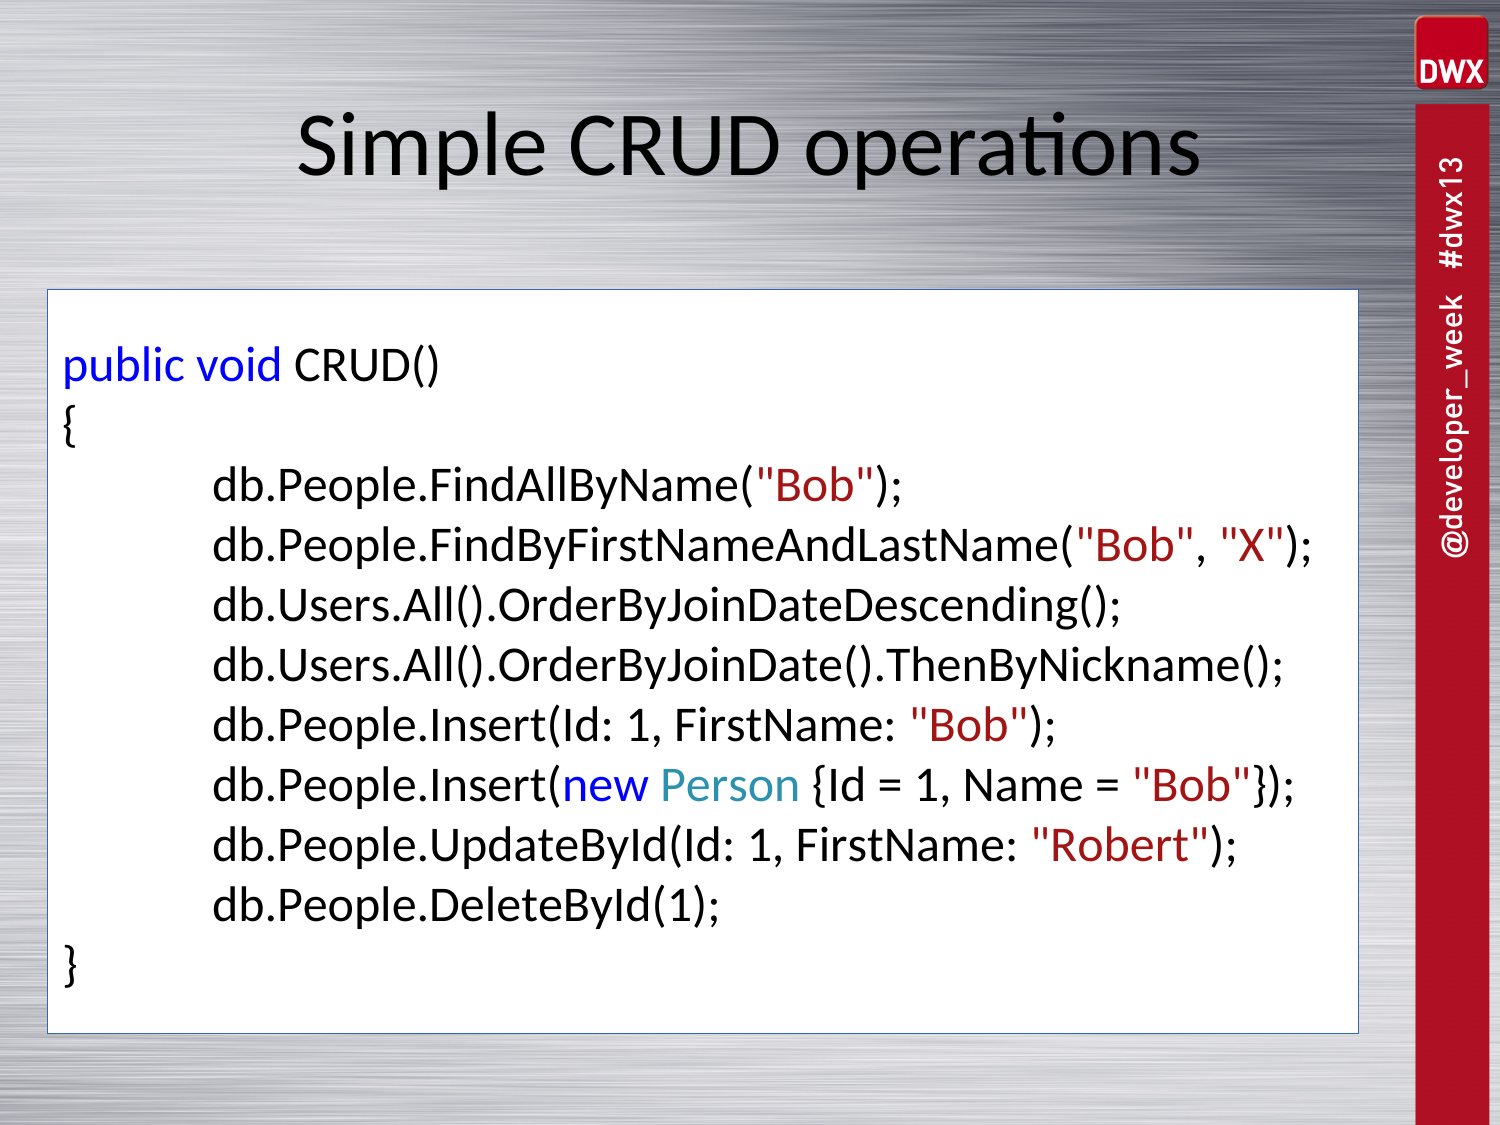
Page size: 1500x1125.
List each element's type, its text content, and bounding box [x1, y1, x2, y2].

picture [0, 0, 1500, 1125]
text_box public void CRUD() { db.People.FindAllByName("Bob"); db.People.FindByFirstNameAndLastName("Bob", "X"); db.Users.All().OrderByJoinDateDescending(); db.Users.All().OrderByJoinDate().ThenByNickname(); db.People.Insert(Id: 1, FirstName: "Bob"); db.People.Insert(new Person {Id = 1, Name = "Bob"}); db.People.UpdateById(Id: 1, FirstName: "Robert"); db.People.DeleteById(1); } [47, 289, 1359, 1034]
title Simple CRUD operations [75, 45, 1426, 233]
